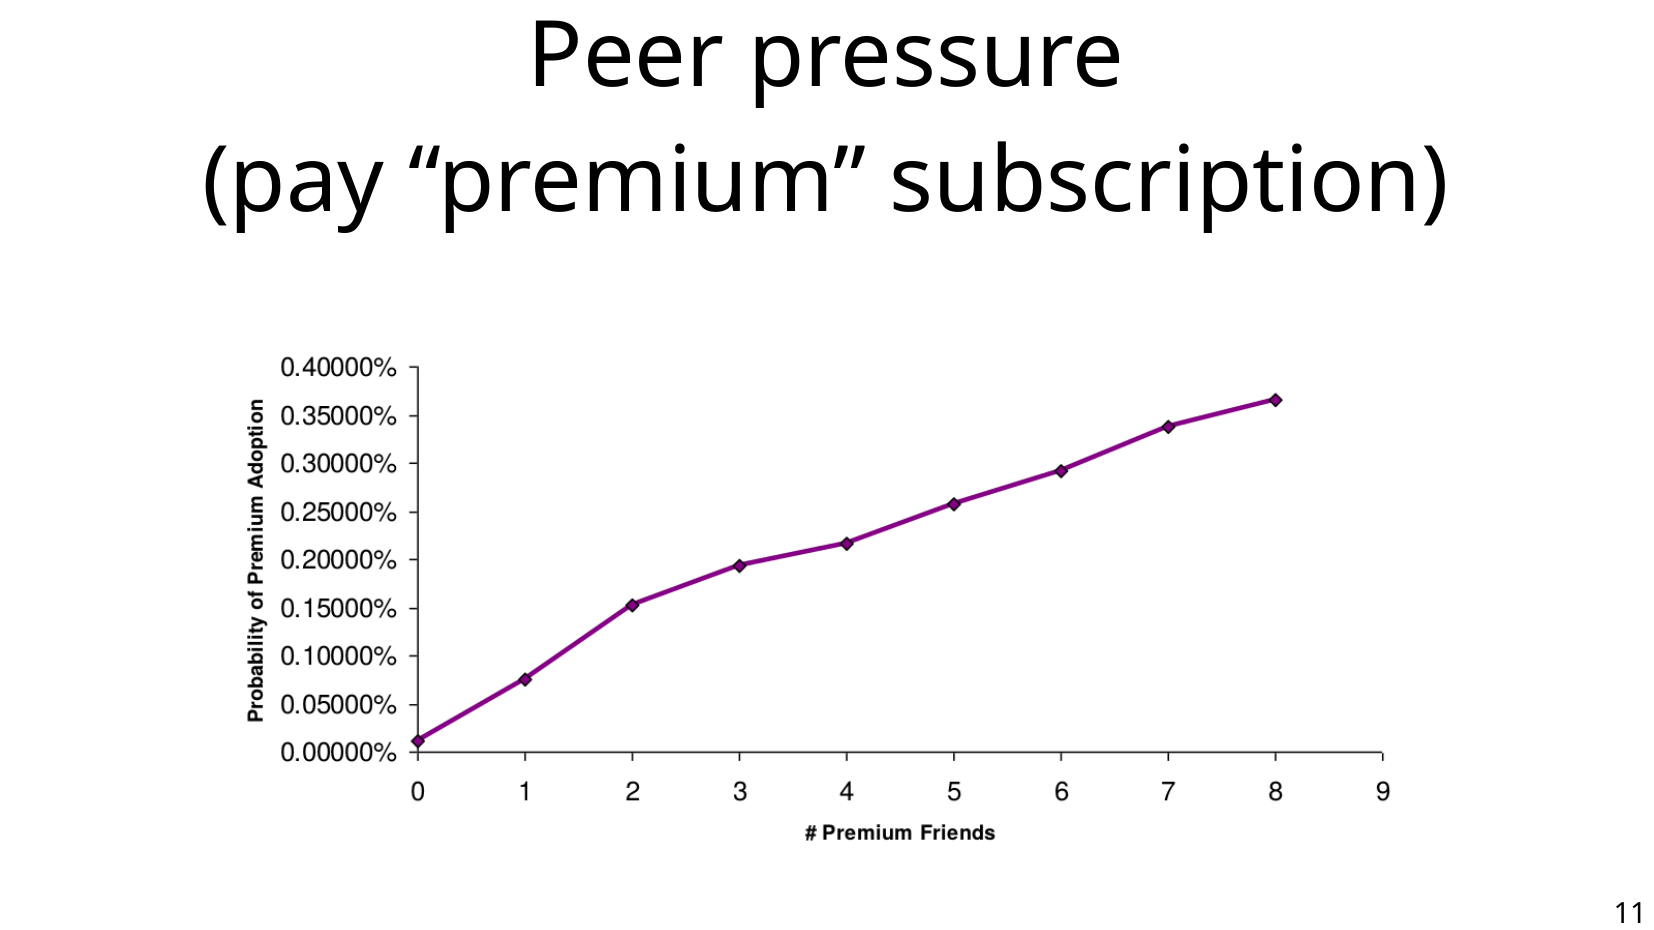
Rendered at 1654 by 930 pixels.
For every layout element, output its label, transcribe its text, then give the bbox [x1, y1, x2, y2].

picture [210, 287, 1411, 878]
title Peer pressure (pay “premium” subscription) [82, 1, 1571, 225]
